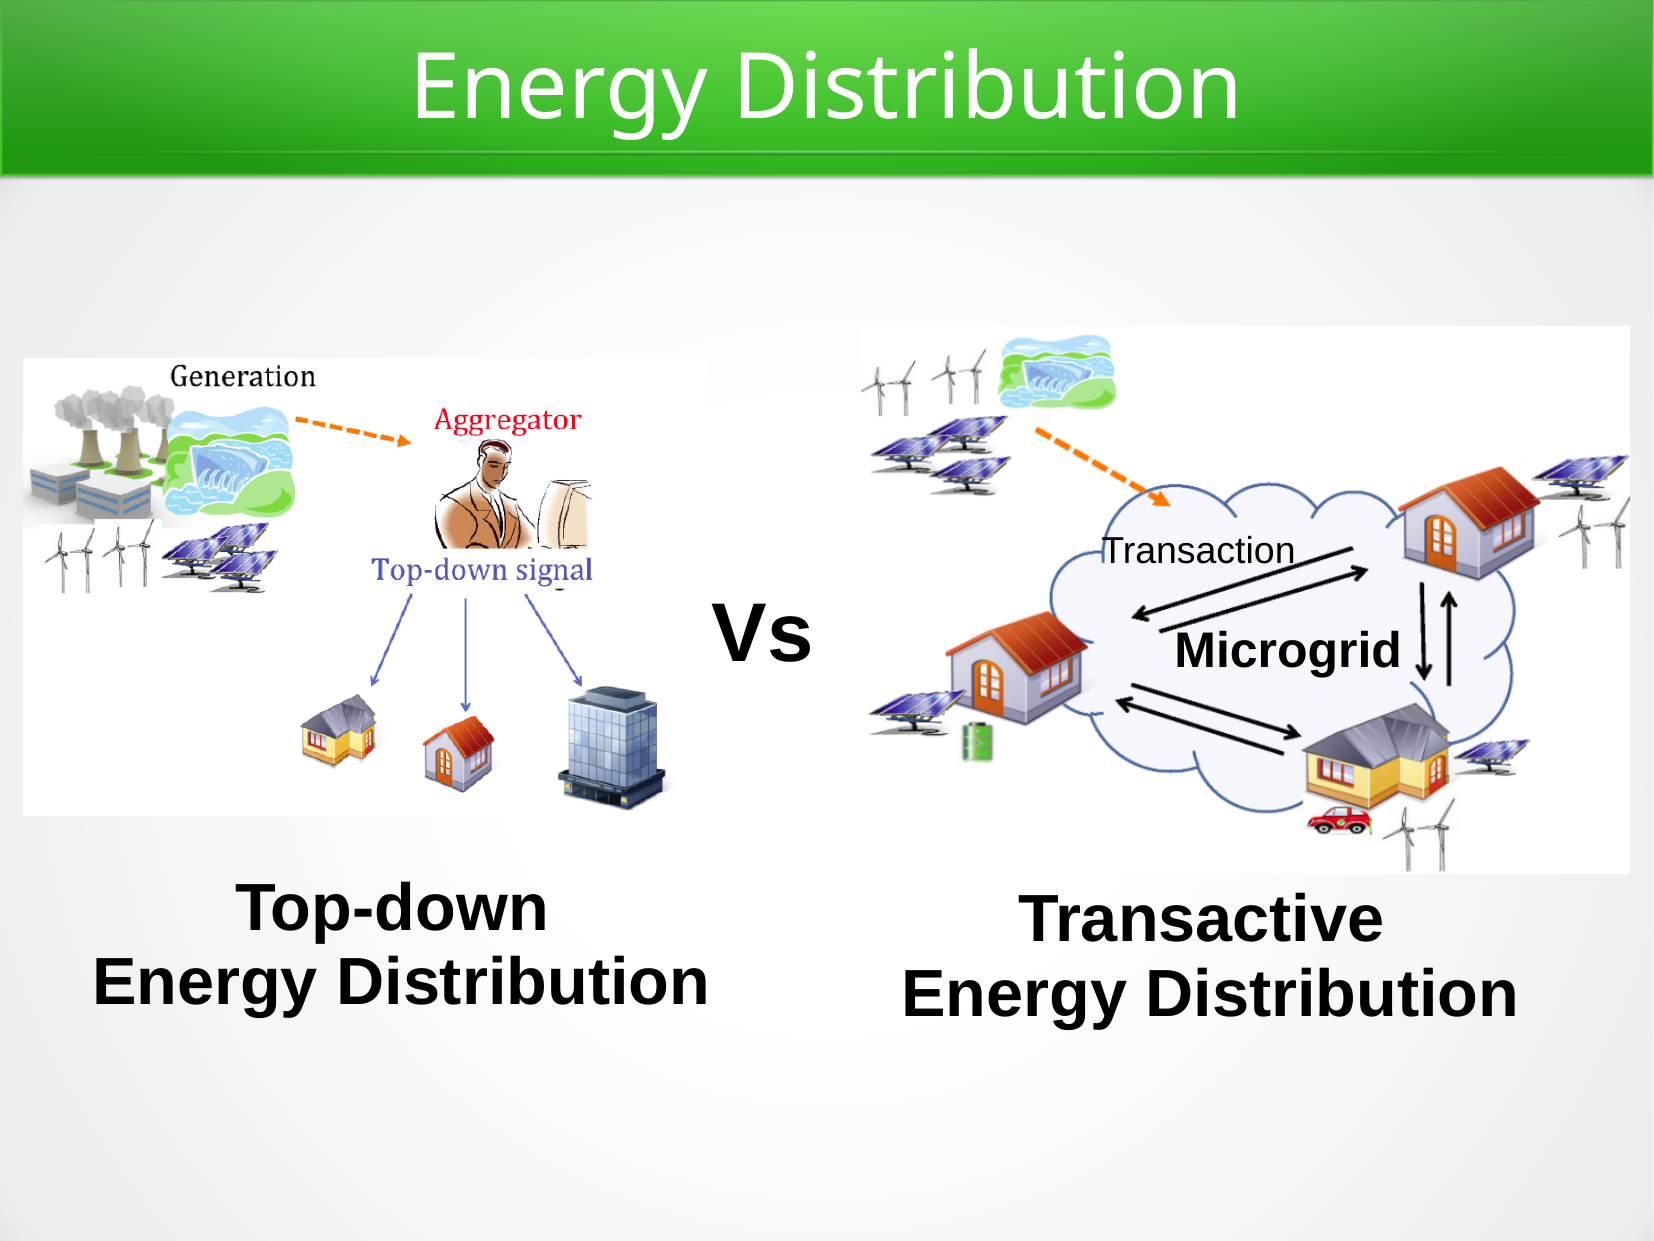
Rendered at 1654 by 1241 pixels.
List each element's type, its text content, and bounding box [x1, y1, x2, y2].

text_box Transactive Energy Distribution [885, 875, 1536, 1039]
text_box [153, 259, 1571, 359]
text_box Transaction [1086, 521, 1311, 579]
title Energy Distribution [82, 11, 1571, 154]
text_box Microgrid [1159, 614, 1418, 686]
picture [0, 0, 1654, 1241]
text_box Top-down Energy Distribution [59, 862, 745, 1102]
text_box Vs [709, 578, 839, 687]
